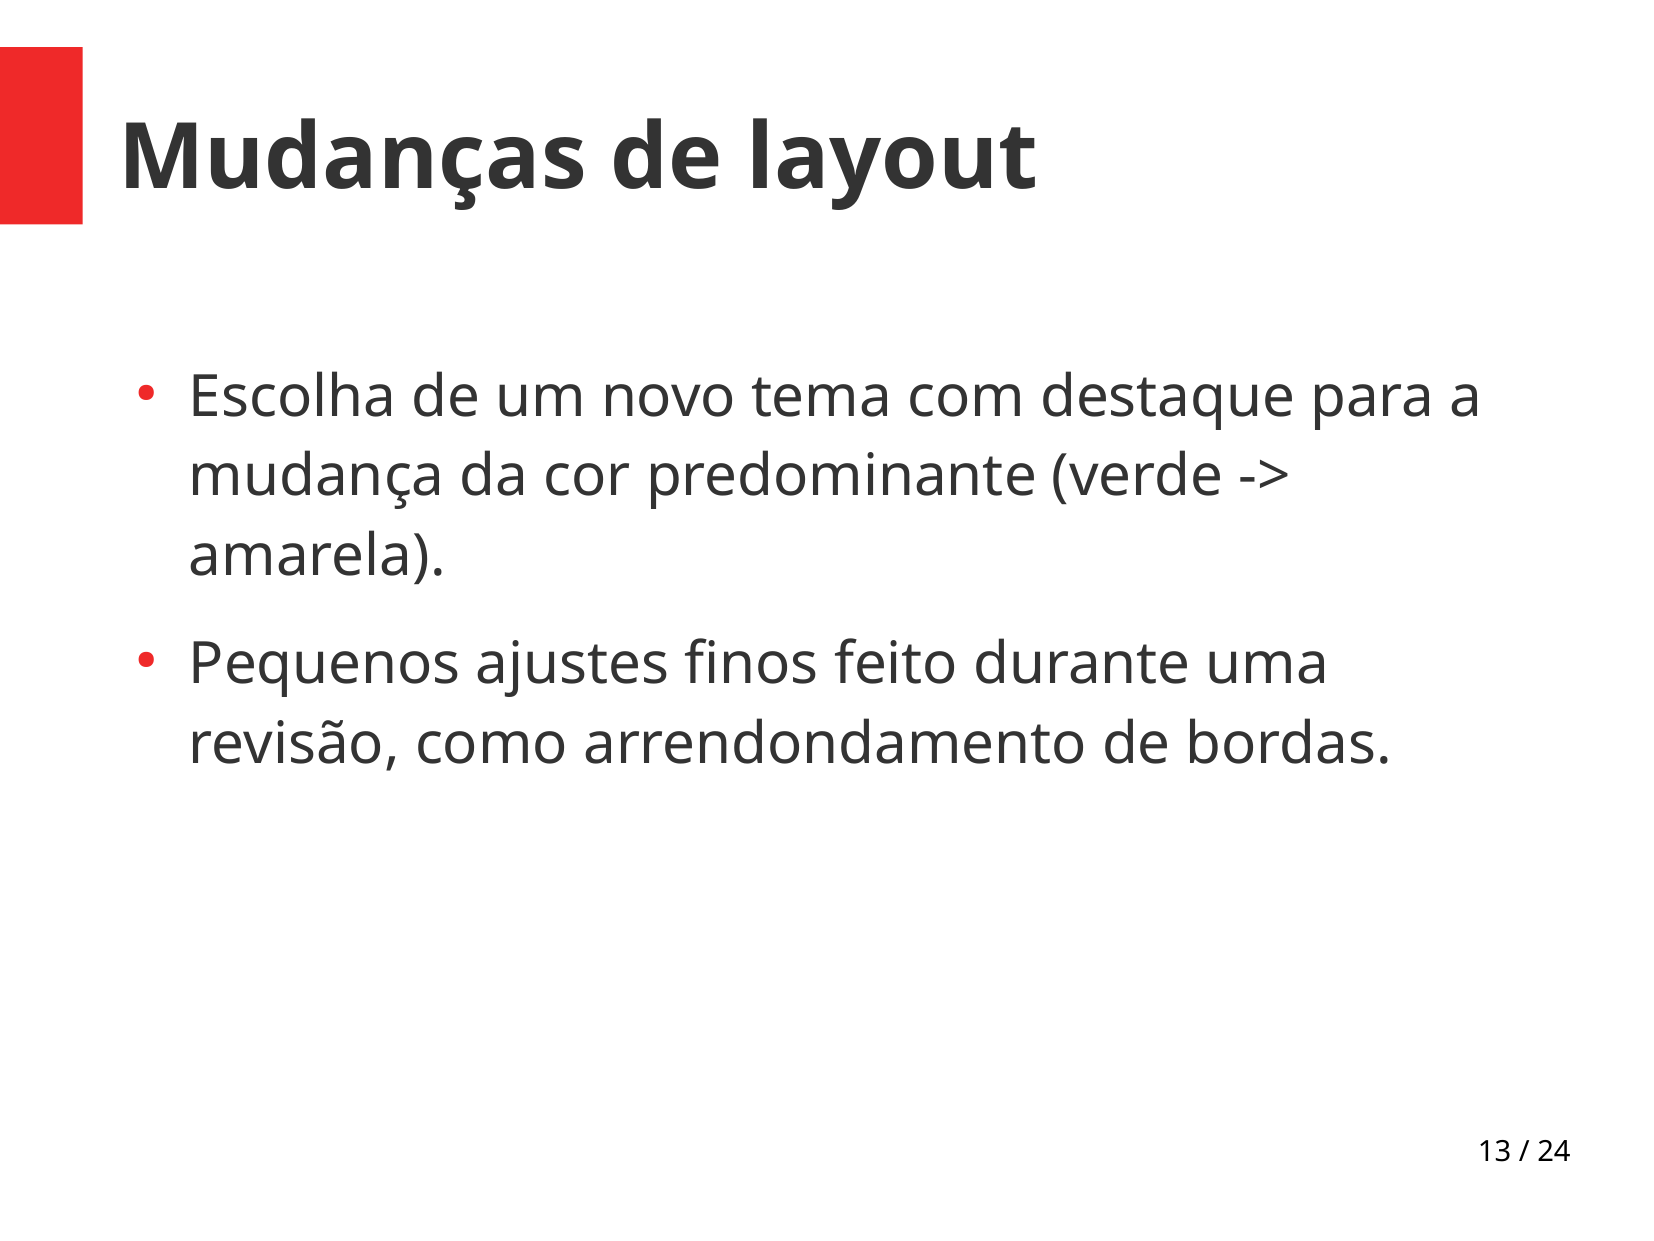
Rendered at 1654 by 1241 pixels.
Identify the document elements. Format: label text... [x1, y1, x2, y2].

title Mudanças de layout [118, 49, 1571, 257]
list Escolha de um novo tema com destaque para a mudança da cor predominante (verde -> amarela). Pequenos ajustes finos feito durante uma revisão, como arrendondamento de bordas. [118, 354, 1536, 1074]
